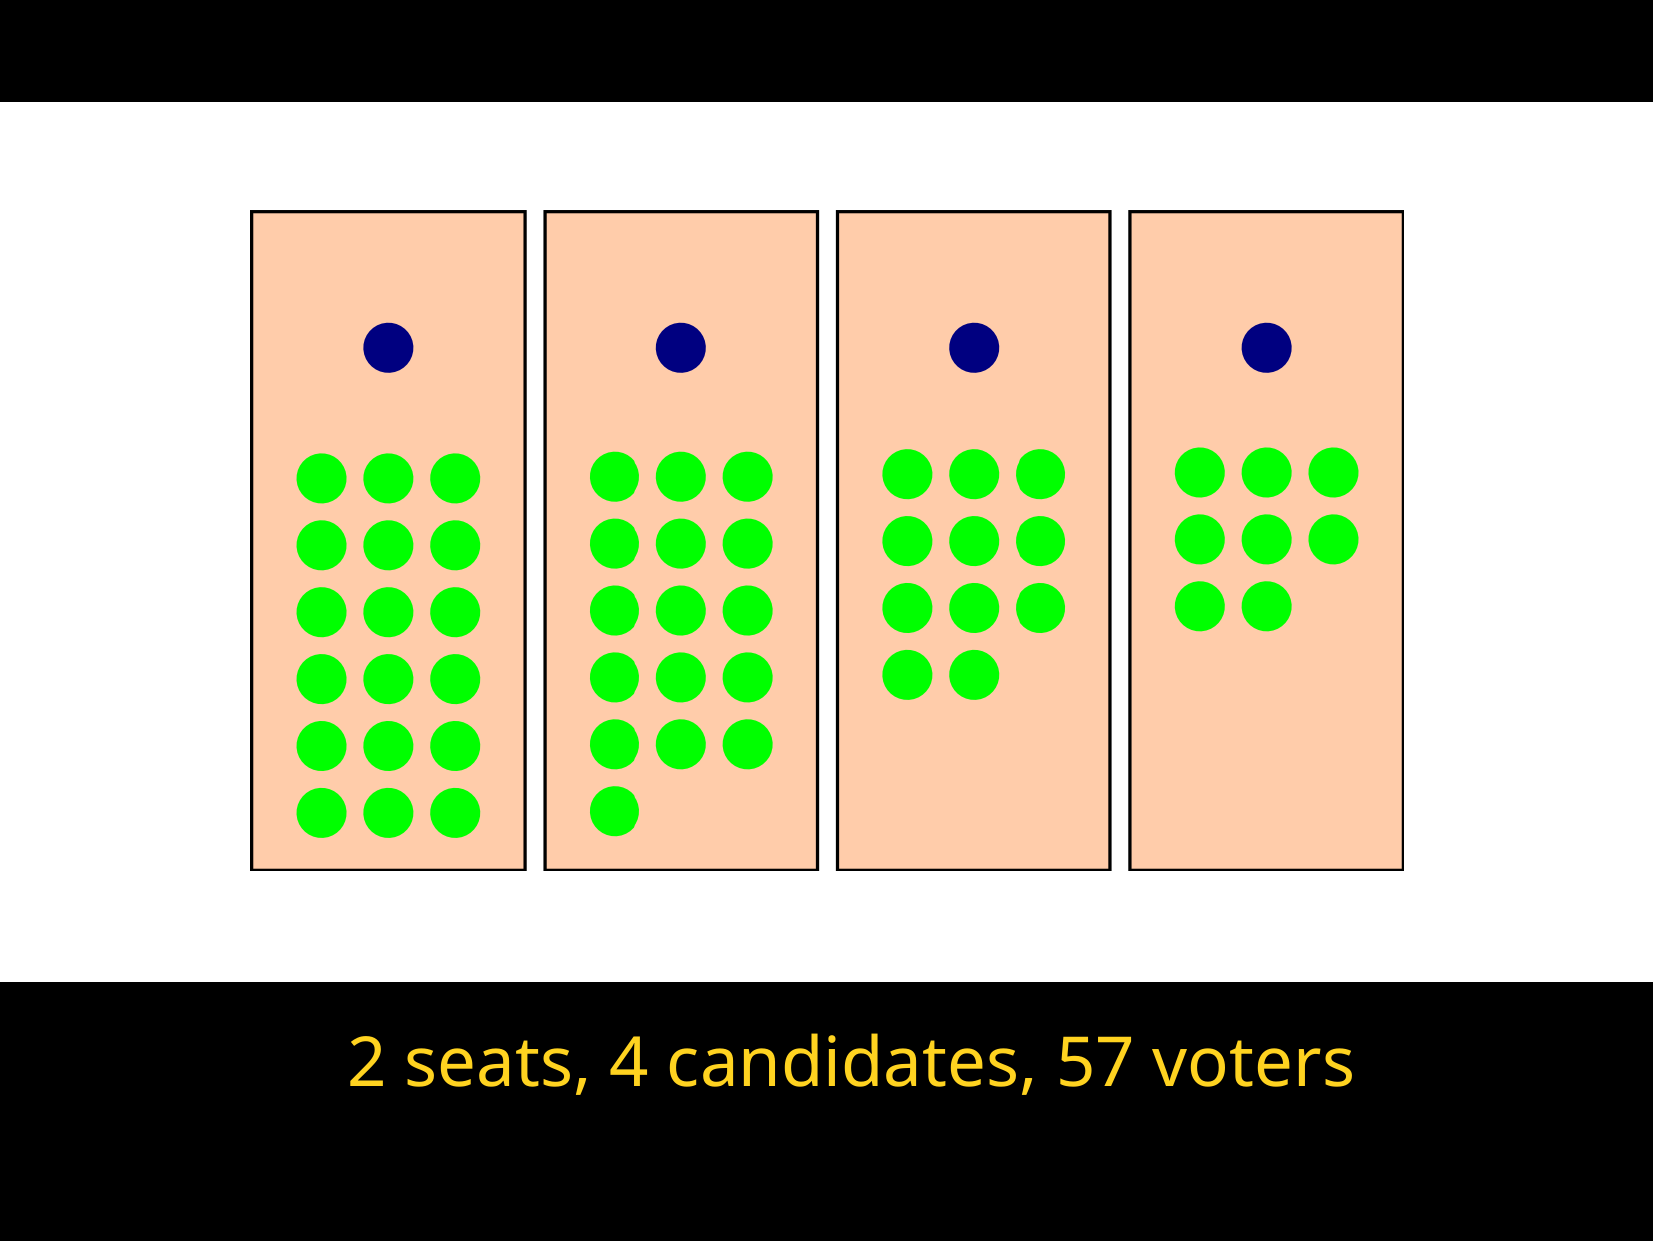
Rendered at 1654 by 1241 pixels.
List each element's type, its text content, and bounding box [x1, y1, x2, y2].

text_box [0, 101, 1653, 1130]
list 2 seats, 4 candidates, 57 voters [82, 1012, 1572, 1110]
picture [250, 210, 1404, 871]
